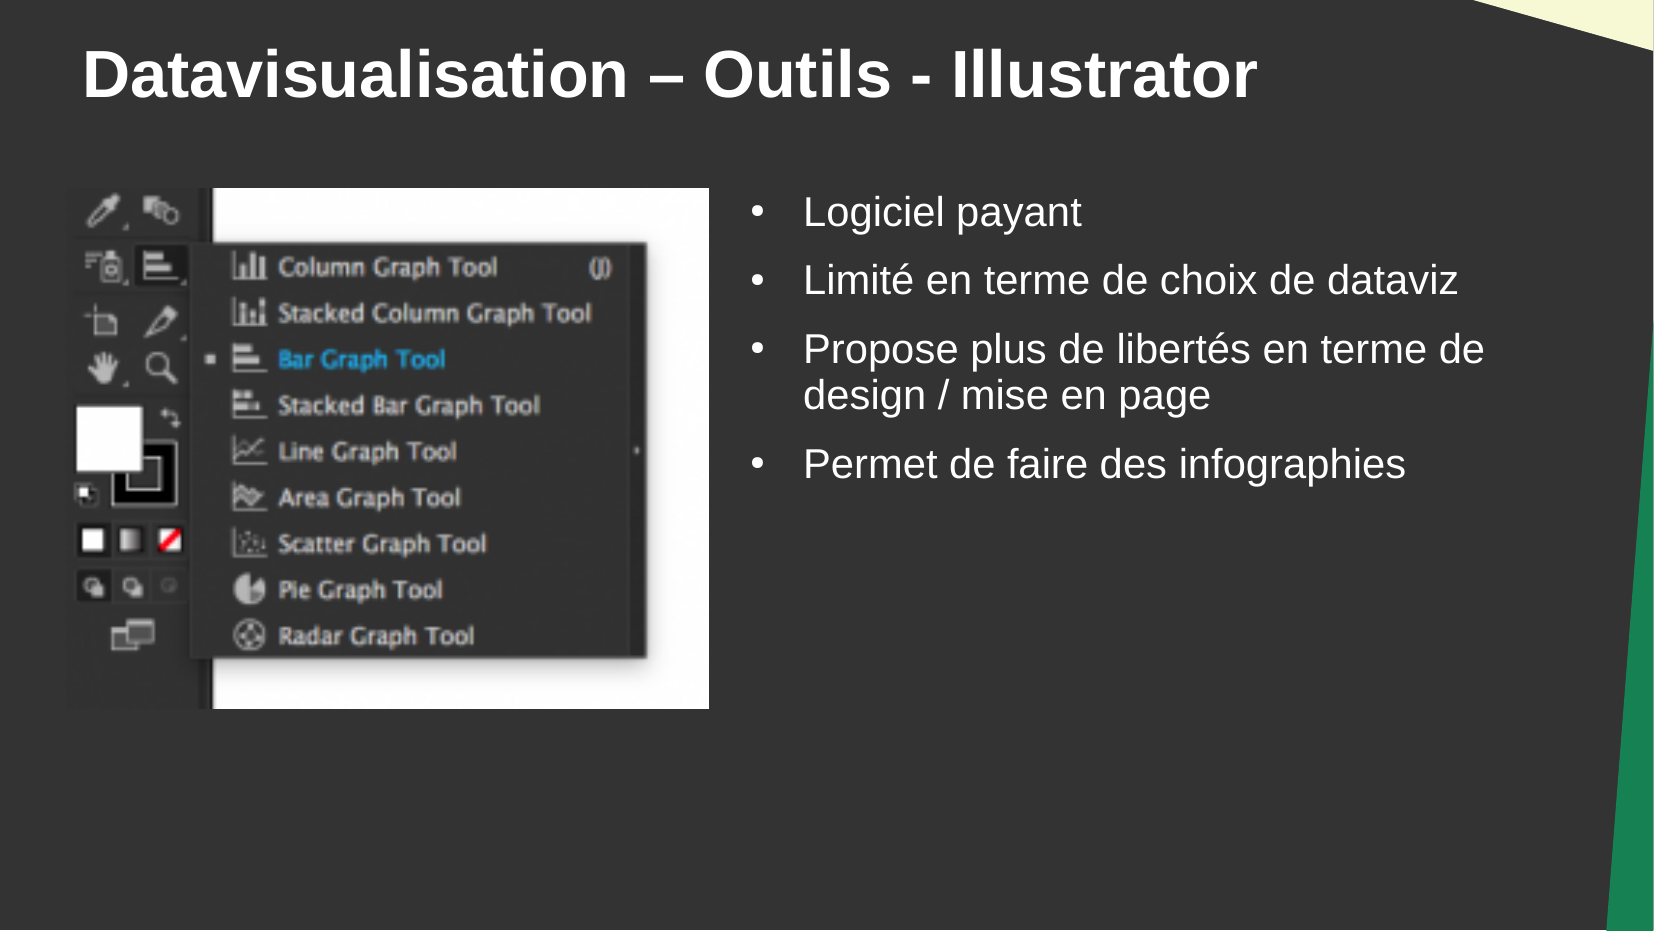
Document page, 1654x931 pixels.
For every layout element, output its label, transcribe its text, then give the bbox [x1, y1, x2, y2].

text_box [1606, 313, 1654, 931]
text_box [1473, 0, 1654, 52]
list Logiciel payant Limité en terme de choix de dataviz Propose plus de libertés en terme de design / mise en page Permet de faire des infographies [732, 188, 1636, 556]
picture [66, 188, 709, 709]
title Datavisualisation – Outils - Illustrator [82, 37, 1571, 122]
